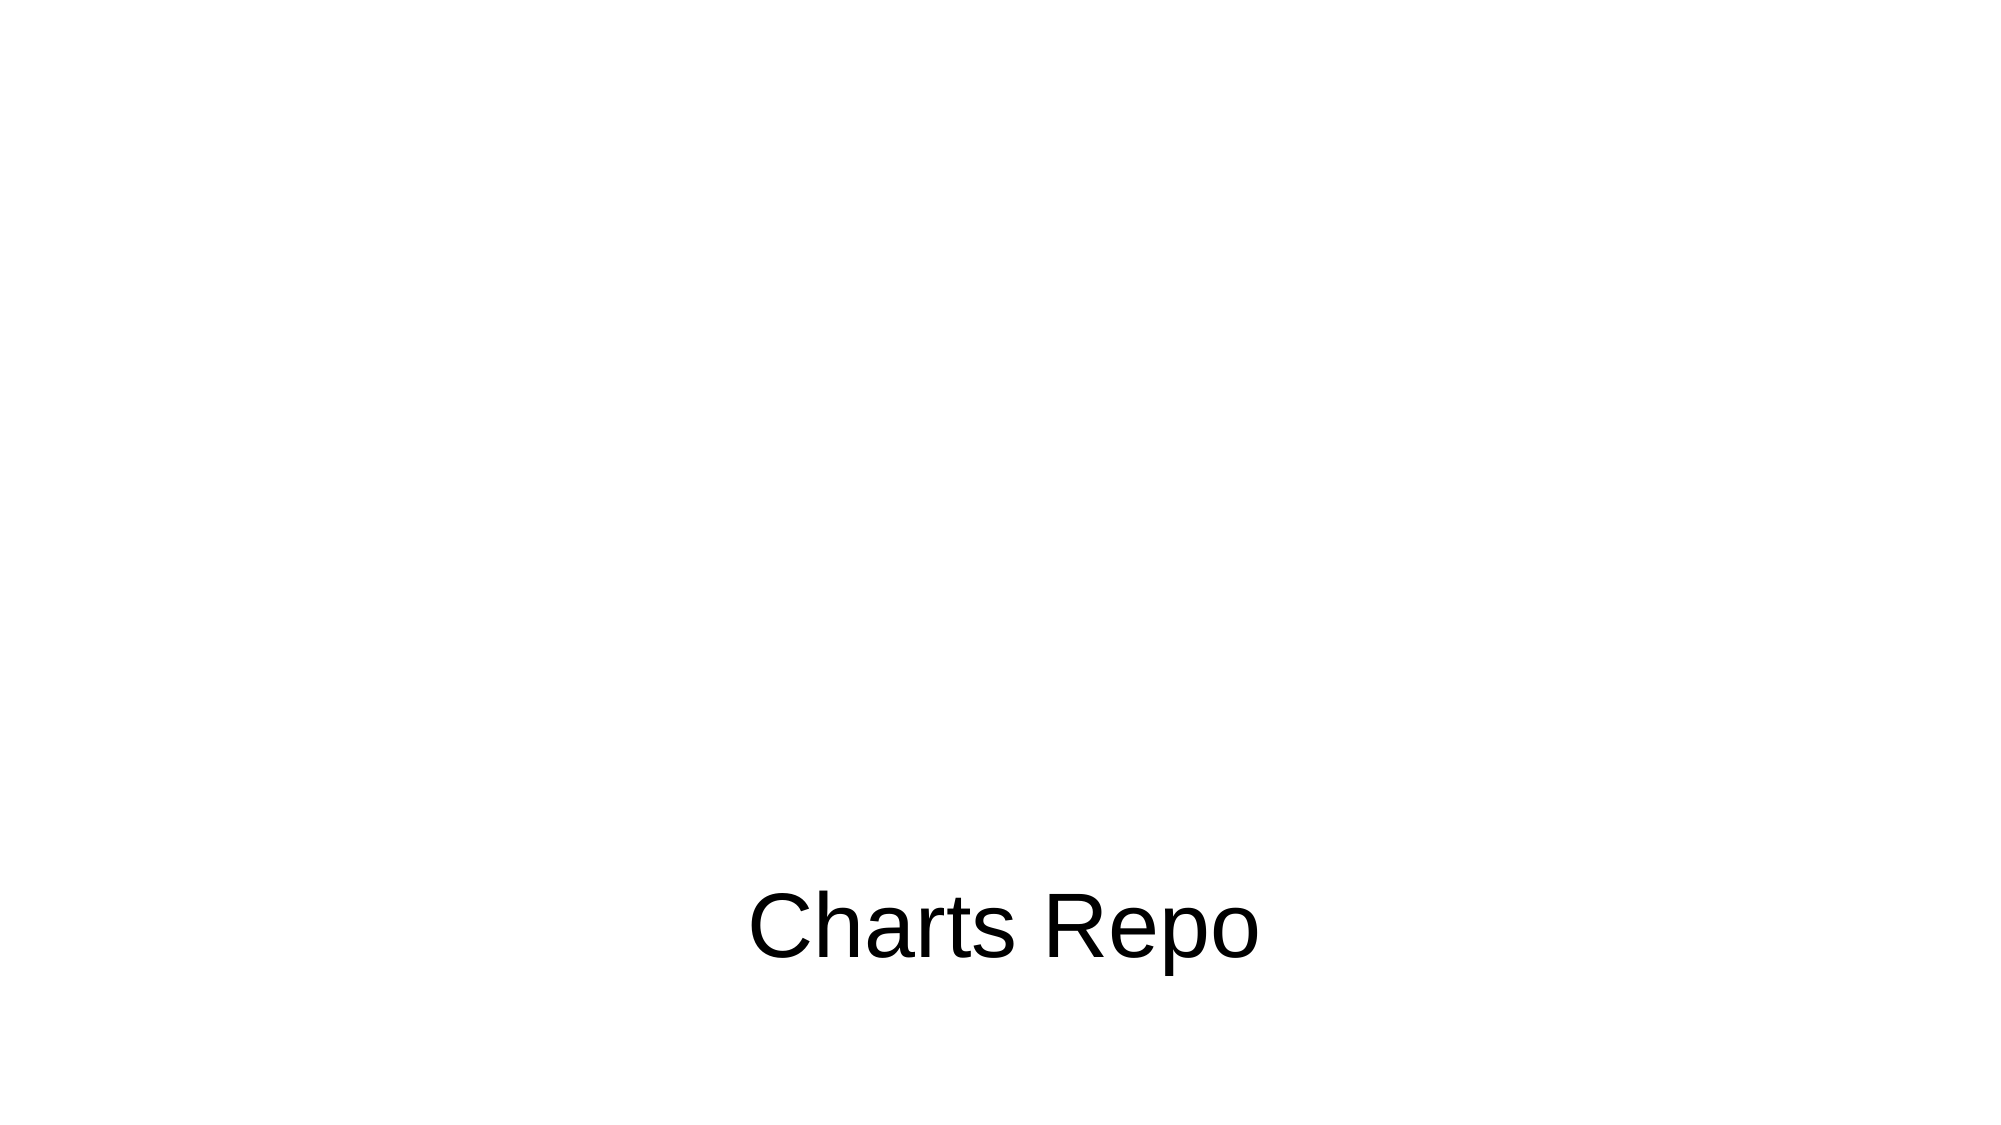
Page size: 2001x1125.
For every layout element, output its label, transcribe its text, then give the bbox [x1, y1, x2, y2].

title Charts Repo [105, 832, 1906, 1021]
